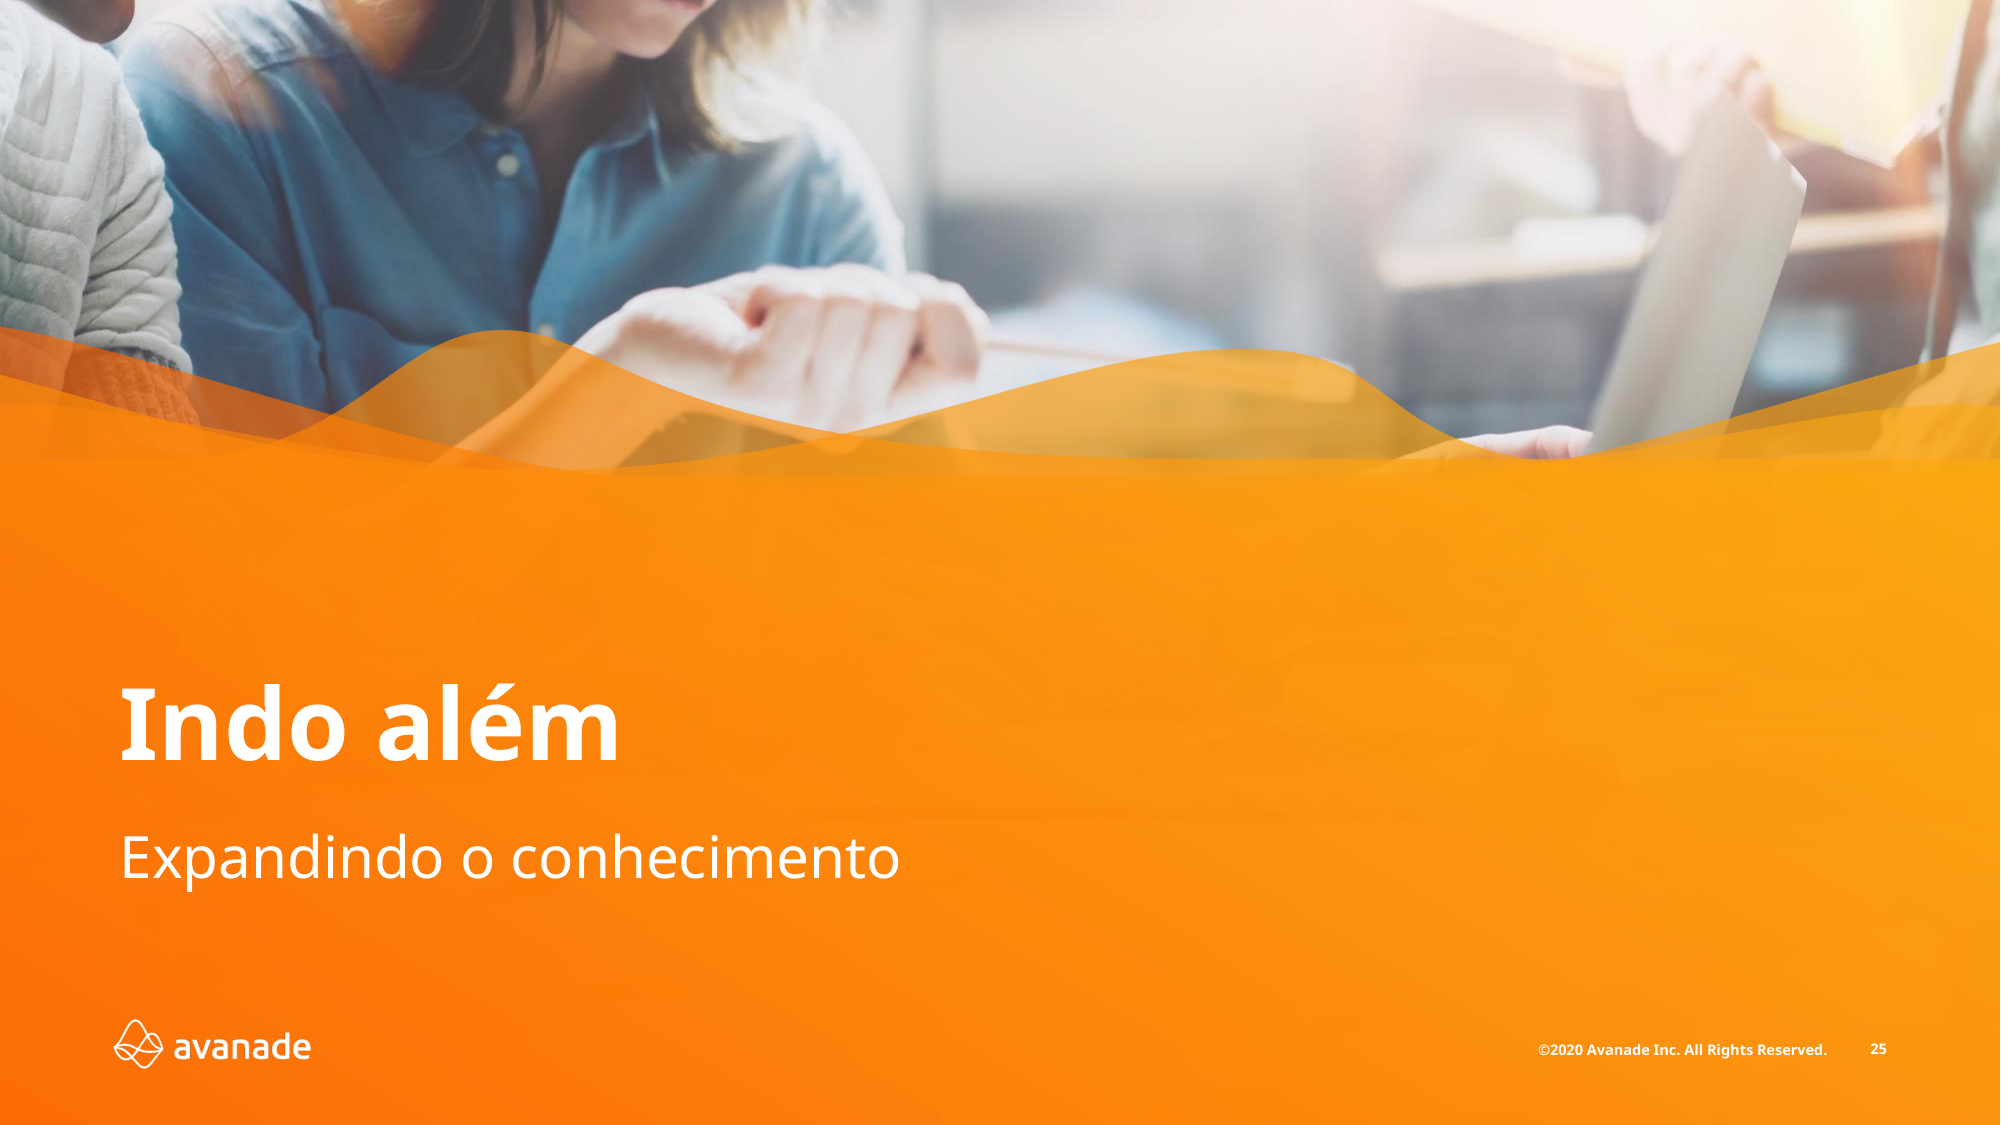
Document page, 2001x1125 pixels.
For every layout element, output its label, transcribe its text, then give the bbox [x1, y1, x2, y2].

list Expandindo o conhecimento [104, 820, 1885, 942]
picture [0, 0, 2000, 1125]
list Indo além [104, 565, 1885, 790]
